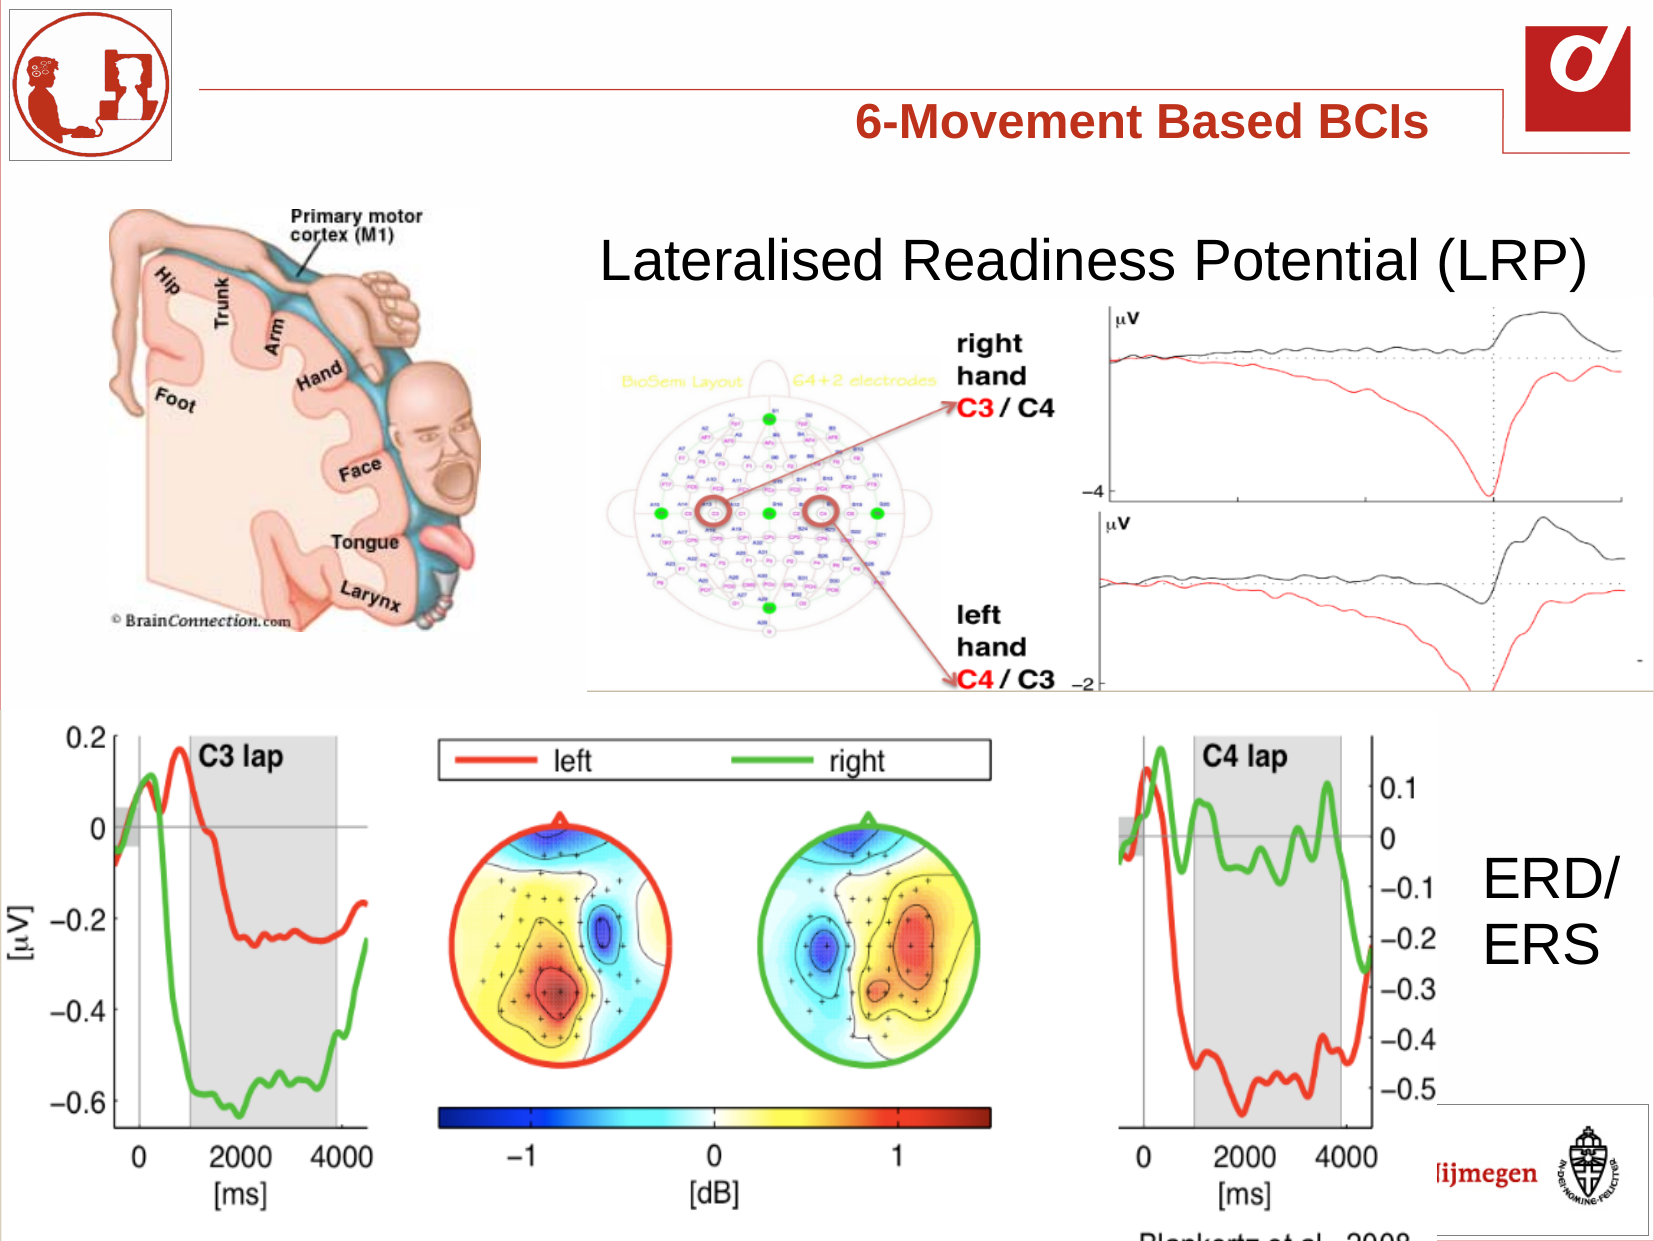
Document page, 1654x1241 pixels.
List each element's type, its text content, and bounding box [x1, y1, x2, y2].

title 6-Movement Based BCIs [855, 87, 1607, 166]
text_box Lateralised Readiness Potential (LRP) [585, 220, 1621, 496]
picture [0, 0, 1654, 1241]
text_box ERD/ ERS [1467, 838, 1637, 985]
